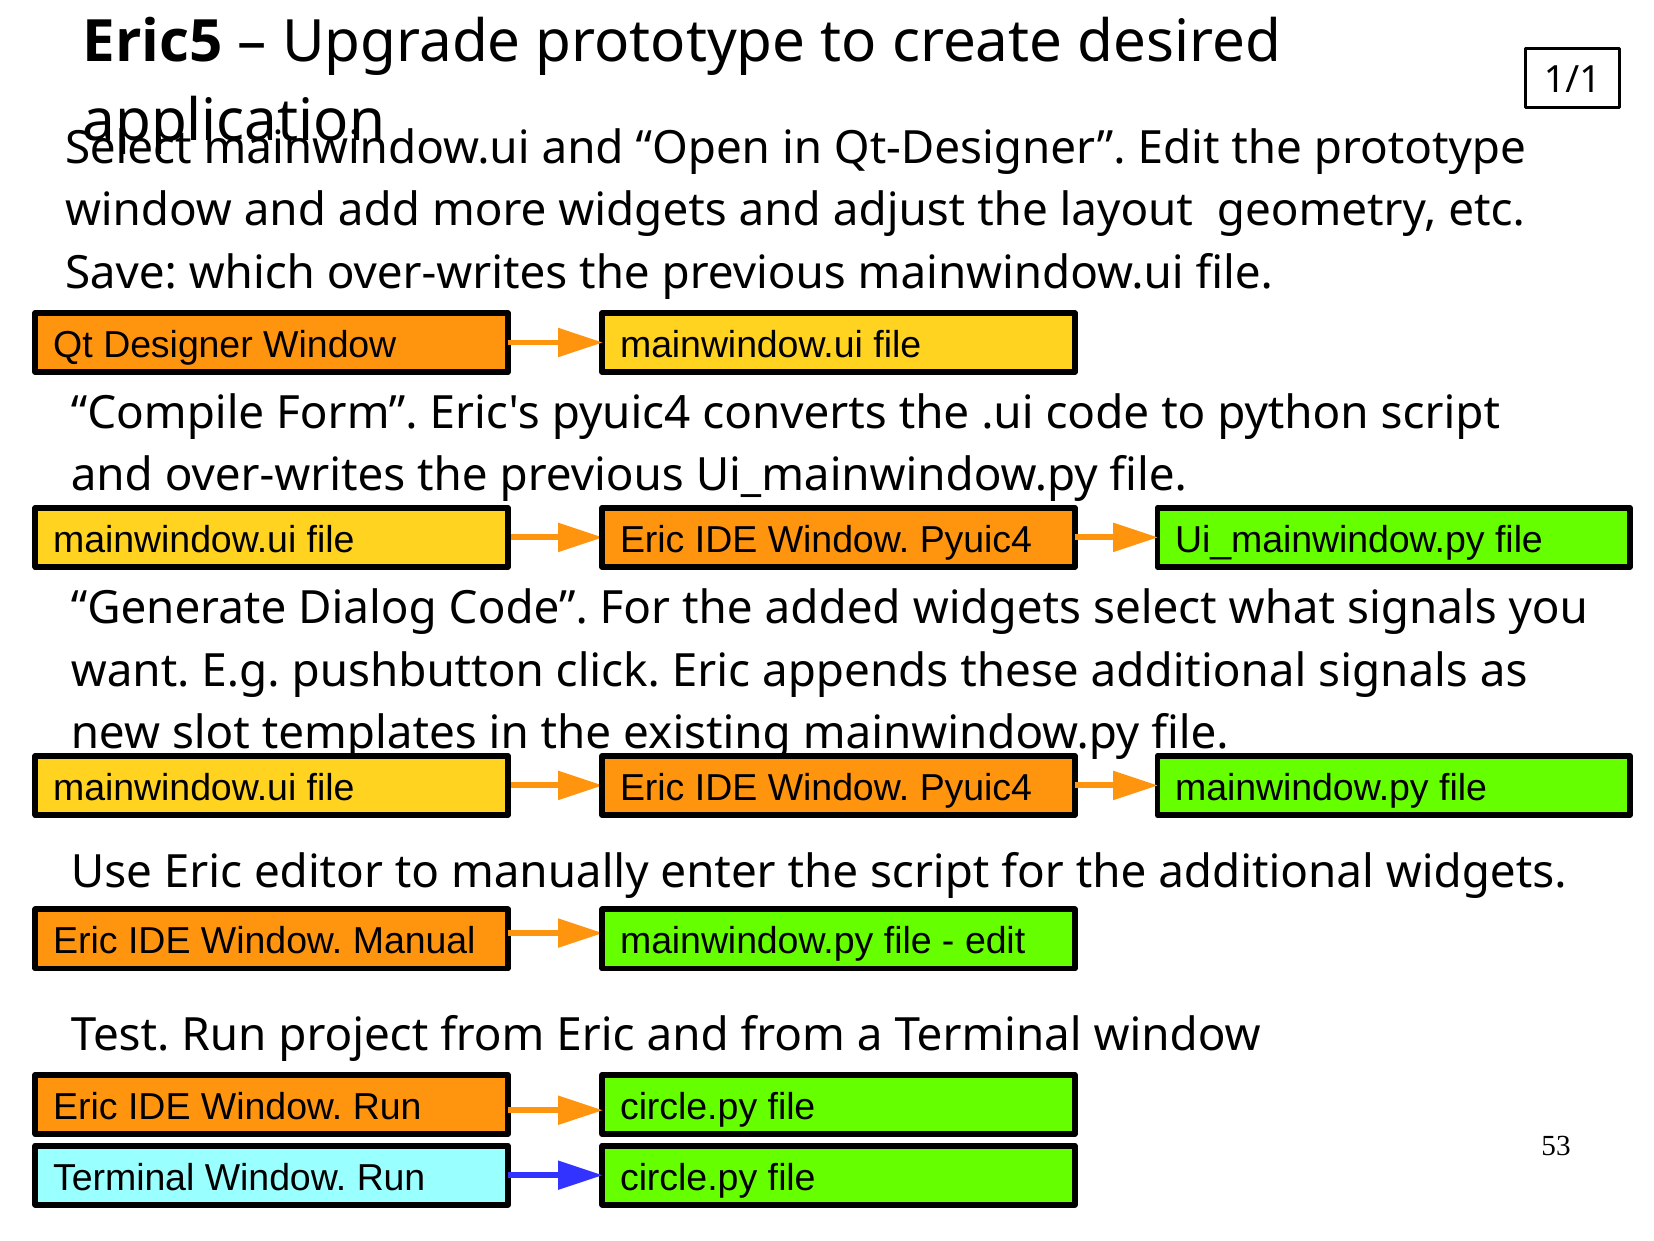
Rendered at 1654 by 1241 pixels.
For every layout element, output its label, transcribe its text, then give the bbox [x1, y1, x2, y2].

text_box Eric IDE Window. Pyuic4 [602, 758, 1075, 815]
text_box Ui_mainwindow.py file [1157, 507, 1630, 567]
text_box mainwindow.py file - edit [602, 909, 1075, 969]
title “Compile Form”. Eric's pyuic4 converts the .ui code to python script and over-writes the previous Ui_mainwindow.py file. [70, 382, 1559, 502]
title Select mainwindow.ui and “Open in Qt-Designer”. Edit the prototype window and add more widgets and adjust the layout geometry, etc. Save: which over-writes the previous mainwindow.ui file. [64, 118, 1554, 298]
text_box Eric IDE Window. Pyuic4 [602, 507, 1075, 567]
text_box Eric IDE Window. Manual [35, 909, 508, 969]
text_box 1/1 [1525, 48, 1620, 108]
text_box mainwindow.ui file [35, 755, 508, 815]
text_box Qt Designer Window [35, 312, 508, 373]
text_box Eric IDE Window. Run [35, 1074, 508, 1134]
title “Generate Dialog Code”. For the added widgets select what signals you want. E.g. pushbutton click. Eric appends these additional signals as new slot templates in the existing mainwindow.py file. [70, 579, 1607, 758]
text_box Terminal Window. Run [35, 1145, 508, 1205]
text_box circle.py file [602, 1145, 1075, 1205]
title Test. Run project from Eric and from a Terminal window [70, 1002, 1607, 1063]
text_box circle.py file [602, 1074, 1075, 1134]
text_box mainwindow.py file [1157, 755, 1630, 815]
text_box mainwindow.ui file [35, 507, 508, 567]
text_box mainwindow.ui file [602, 312, 1075, 373]
title Use Eric editor to manually enter the script for the additional widgets. [70, 839, 1607, 899]
title Eric5 – Upgrade prototype to create desired application [82, 40, 1571, 116]
